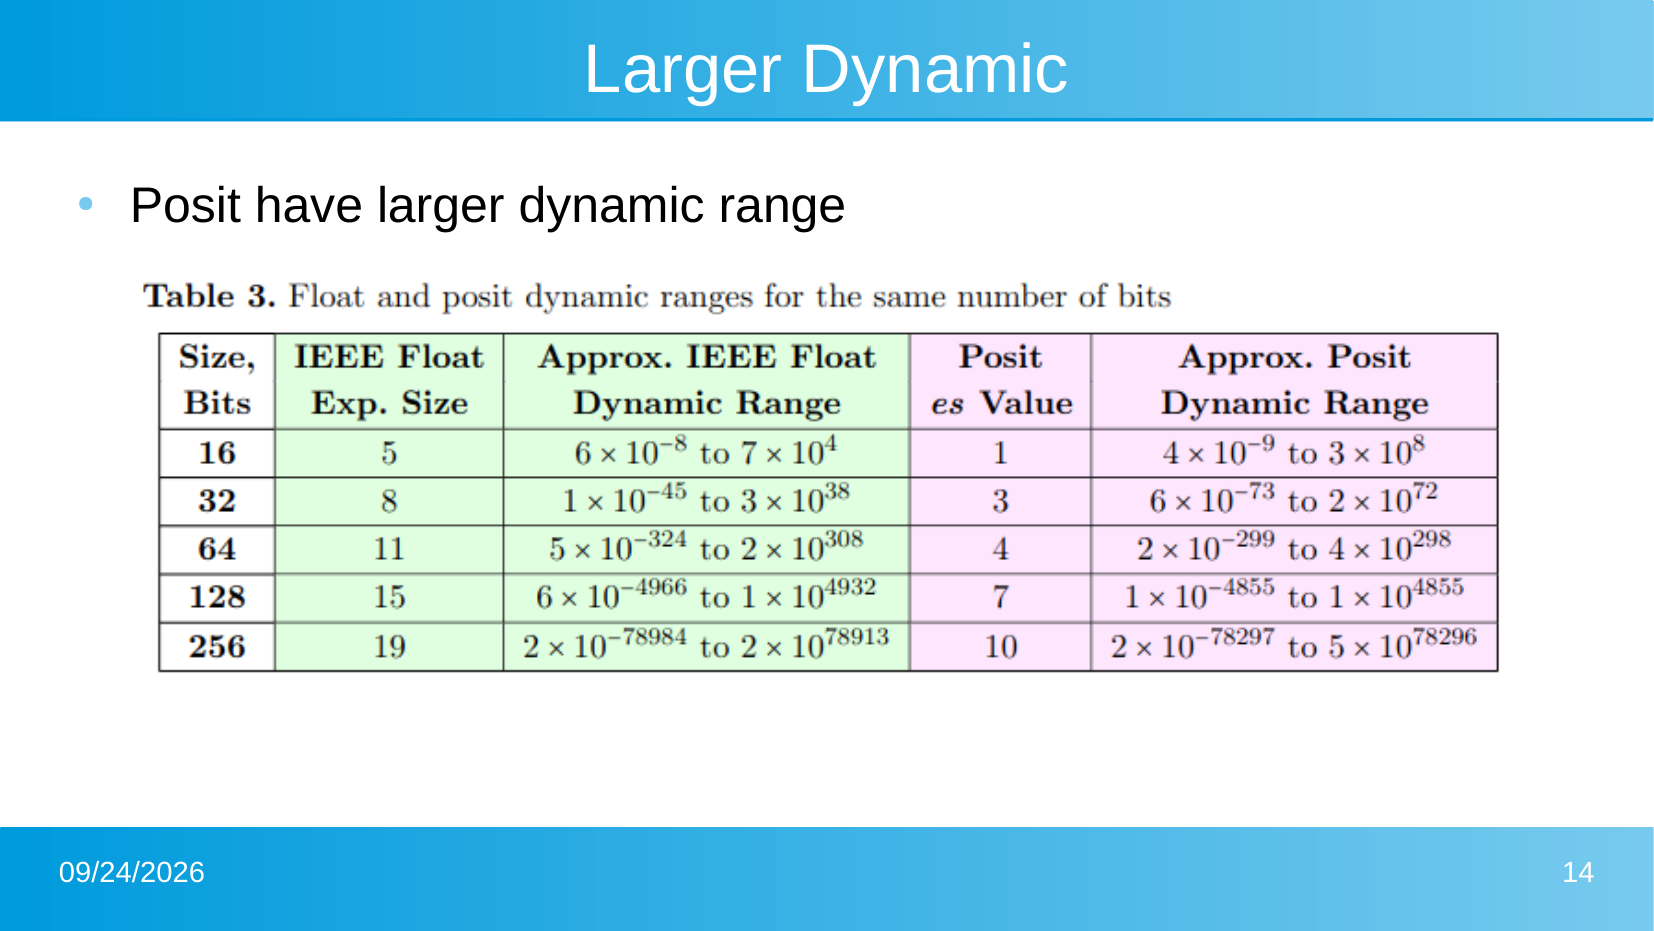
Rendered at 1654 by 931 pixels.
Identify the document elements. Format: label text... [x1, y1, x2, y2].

picture [131, 274, 1523, 689]
title Larger Dynamic [59, 29, 1595, 108]
list Posit have larger dynamic range [59, 177, 1595, 768]
